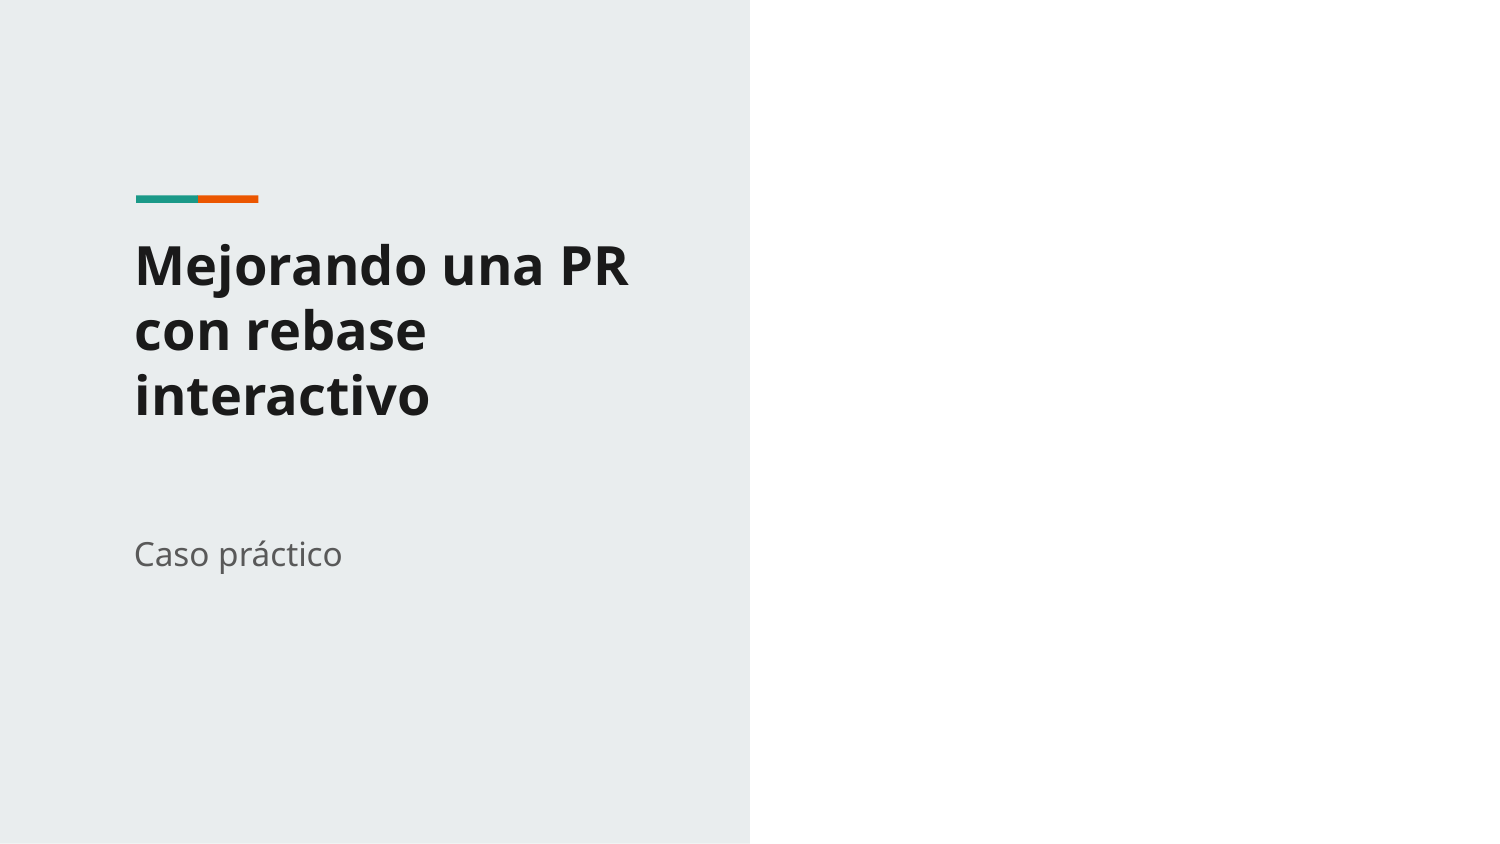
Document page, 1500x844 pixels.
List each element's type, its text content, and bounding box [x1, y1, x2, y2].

title Mejorando una PR con rebase interactivo [119, 216, 662, 494]
subtitle Caso práctico [118, 518, 661, 644]
